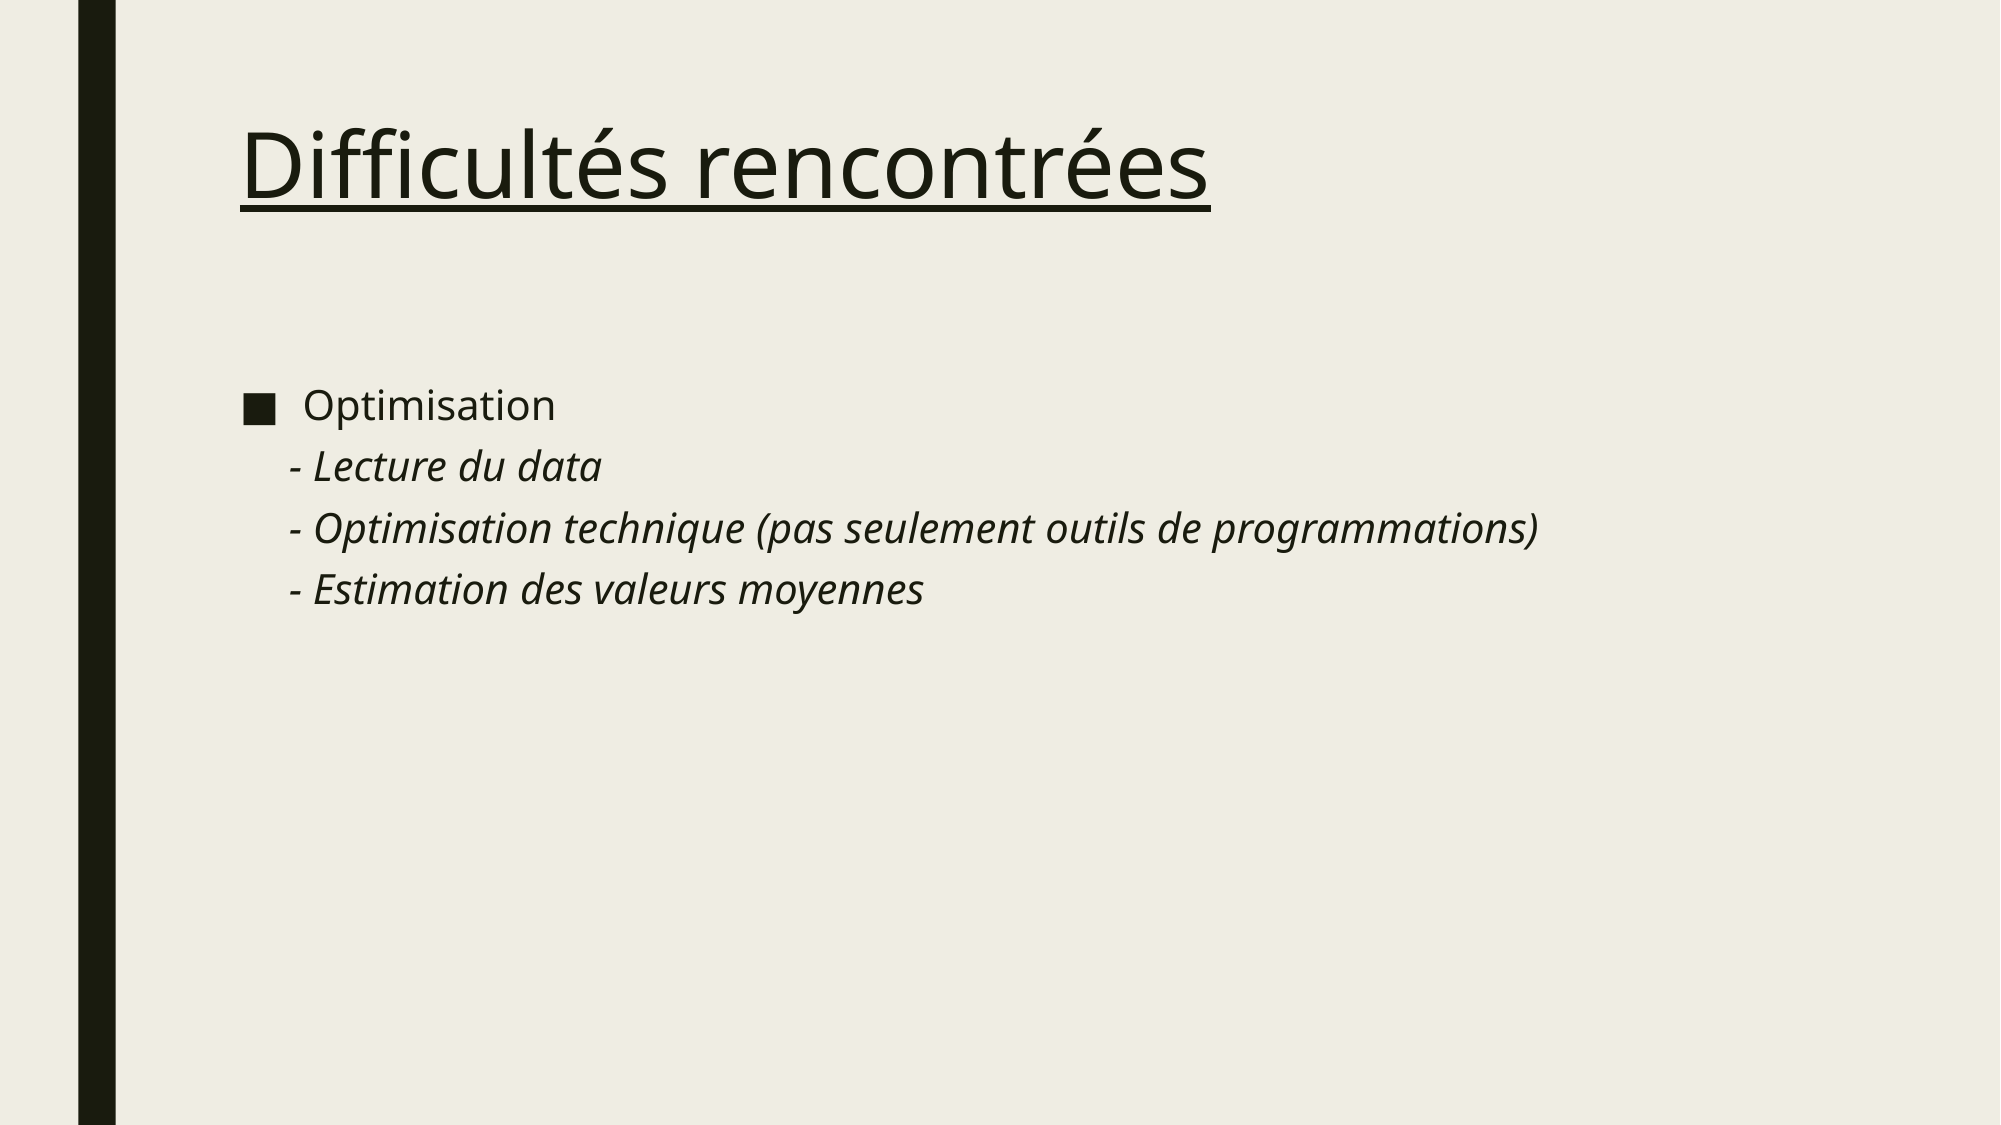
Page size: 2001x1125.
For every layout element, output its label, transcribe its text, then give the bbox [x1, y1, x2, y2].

list Optimisation - Lecture du data - Optimisation technique (pas seulement outils de programmations) - Estimation des valeurs moyennes [225, 375, 1800, 963]
title Difficultés rencontrées [225, 112, 1800, 357]
